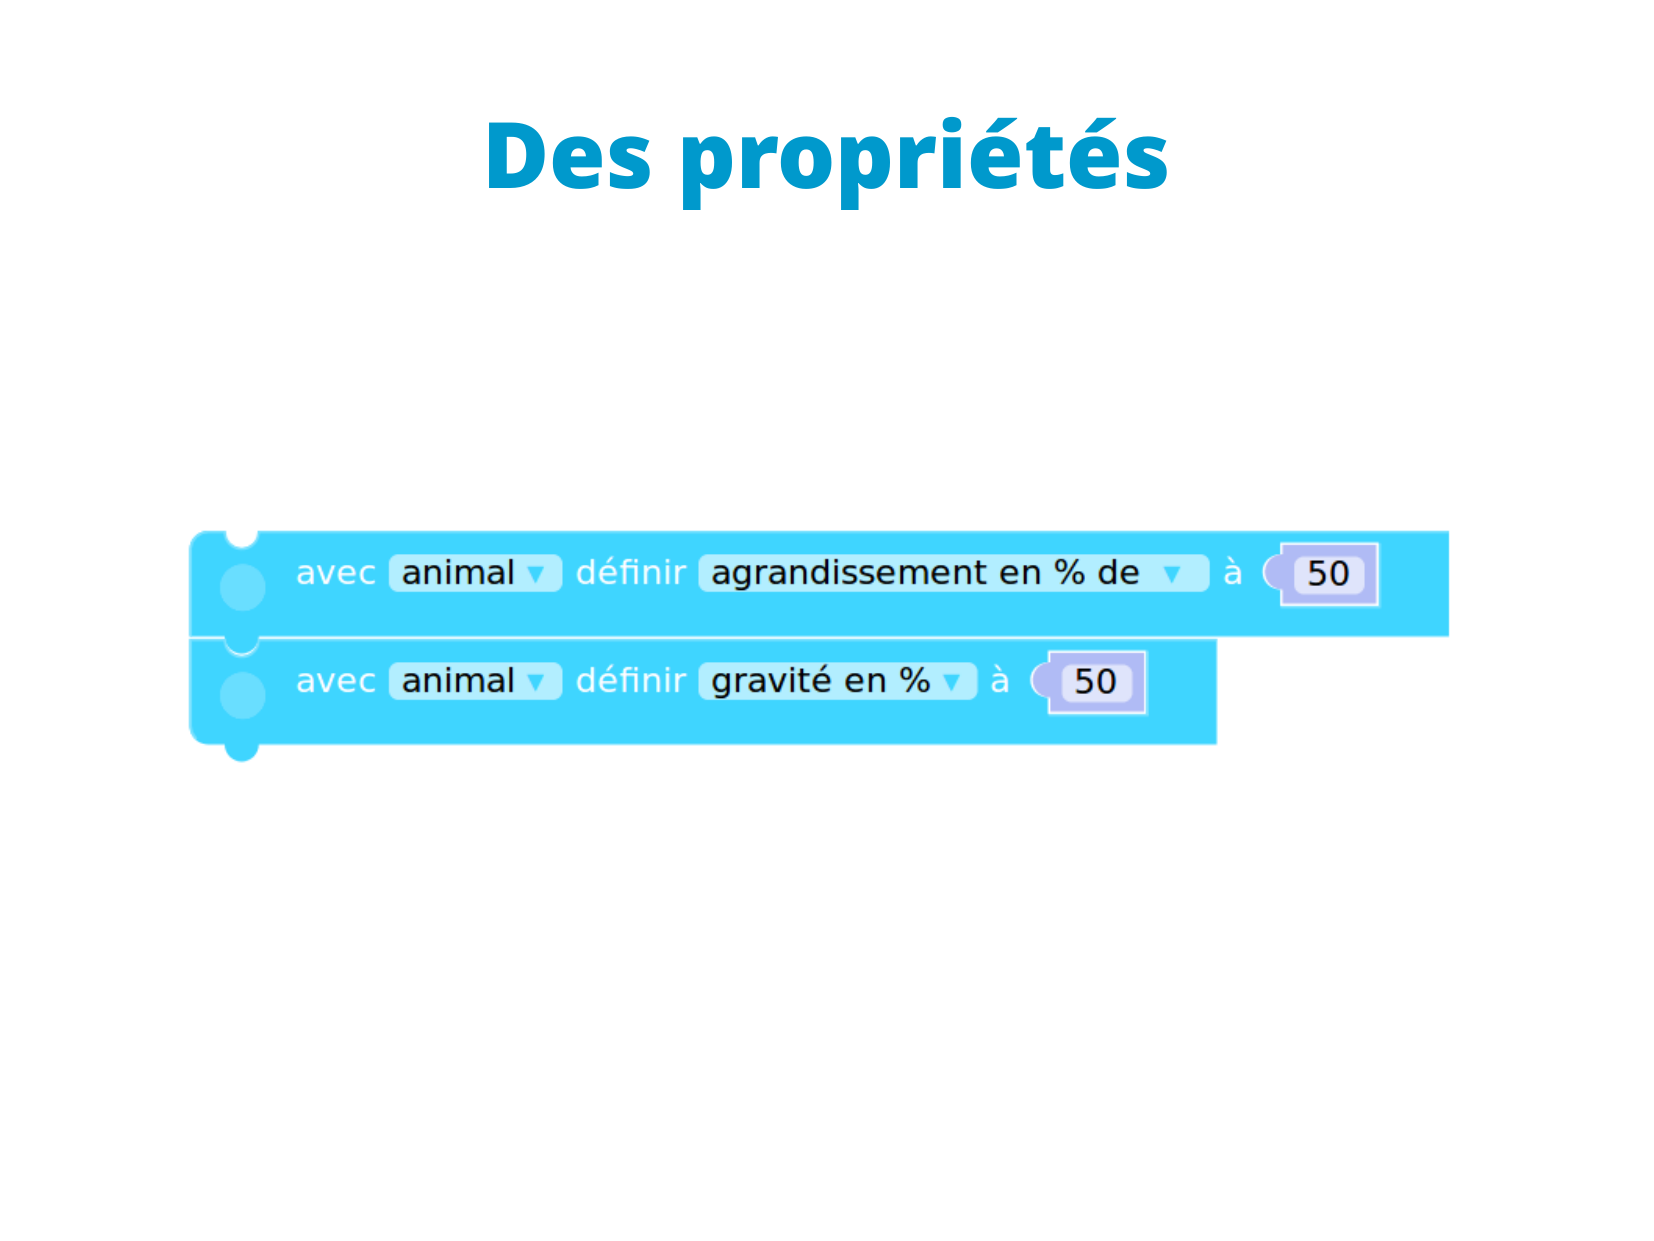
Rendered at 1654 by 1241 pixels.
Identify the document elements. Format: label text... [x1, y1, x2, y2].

title Des propriétés [82, 49, 1571, 257]
picture [175, 517, 1479, 780]
